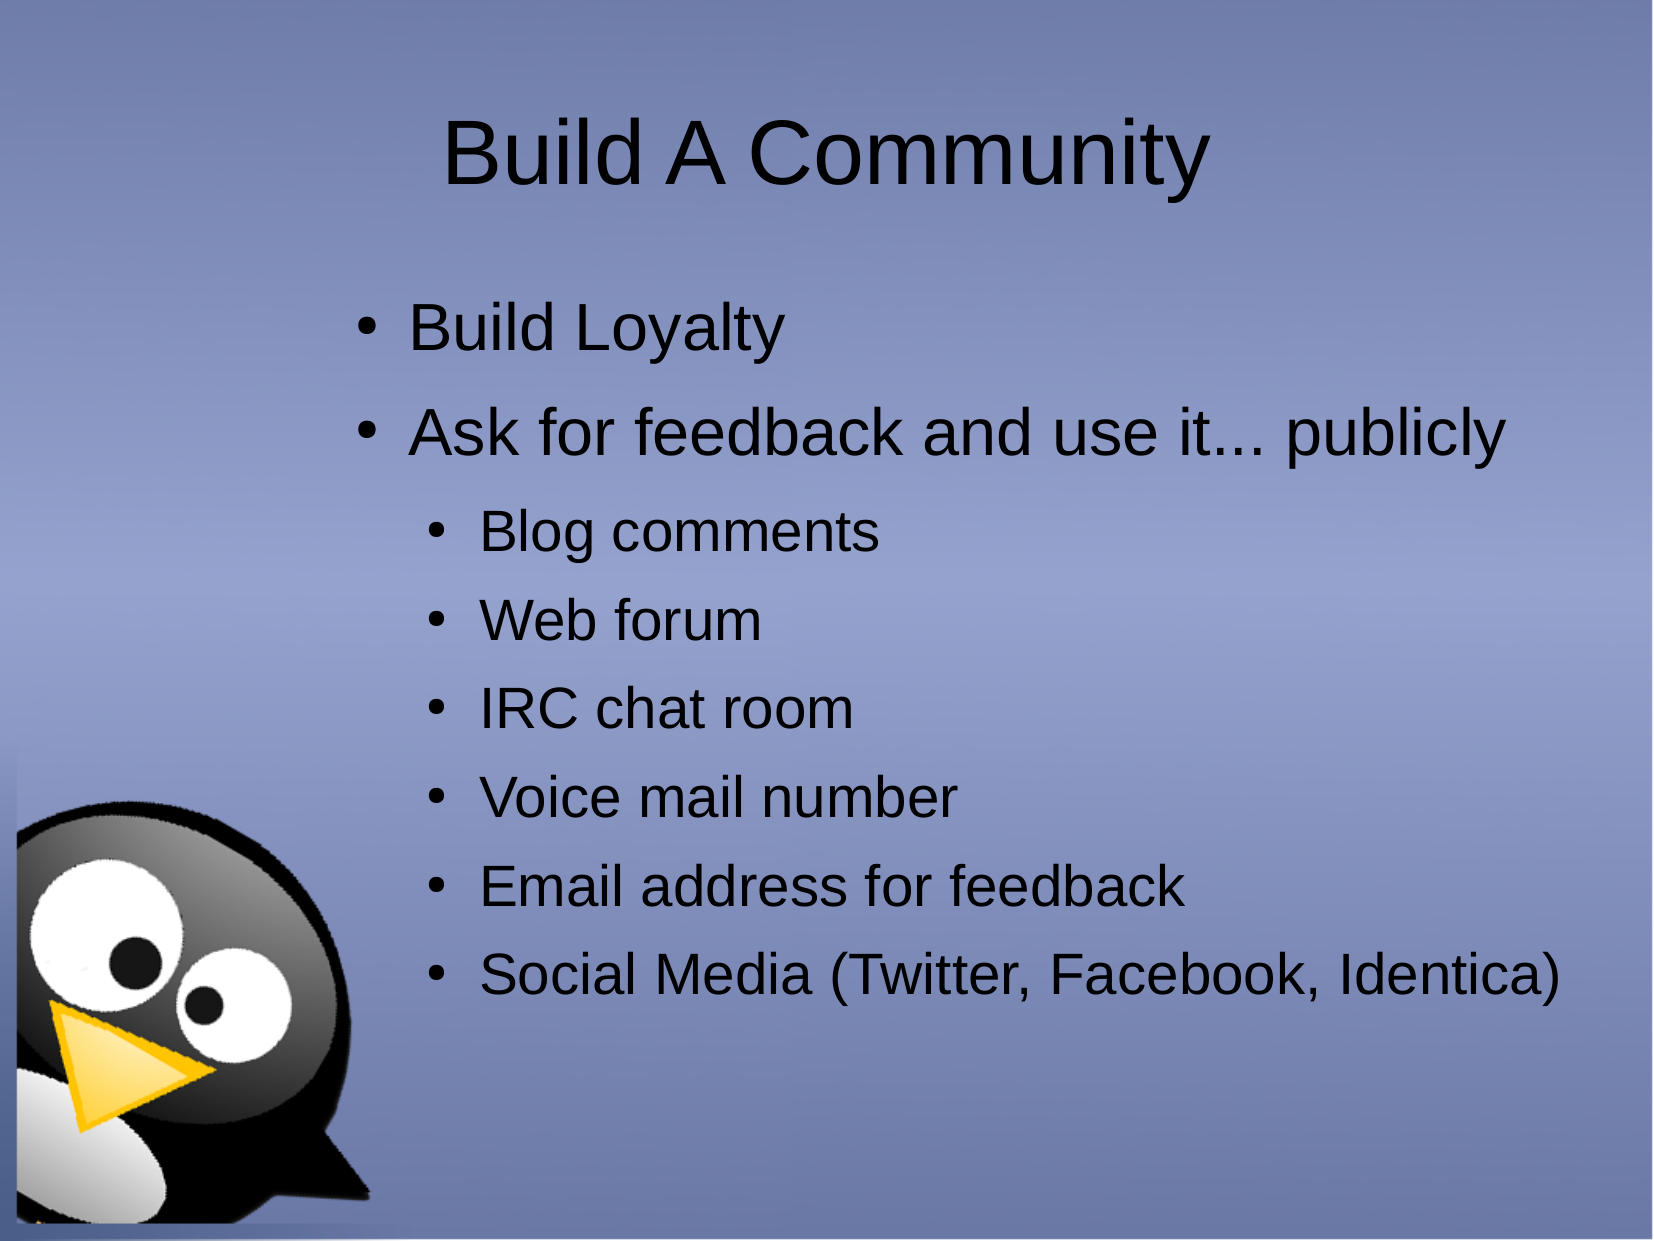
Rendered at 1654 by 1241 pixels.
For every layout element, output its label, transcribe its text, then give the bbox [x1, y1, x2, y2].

picture [0, 0, 1654, 1241]
title Build A Community [82, 49, 1571, 257]
list Build Loyalty Ask for feedback and use it... publicly Blog comments Web forum IRC chat room Voice mail number Email address for feedback Social Media (Twitter, Facebook, Identica) [337, 290, 1571, 1109]
